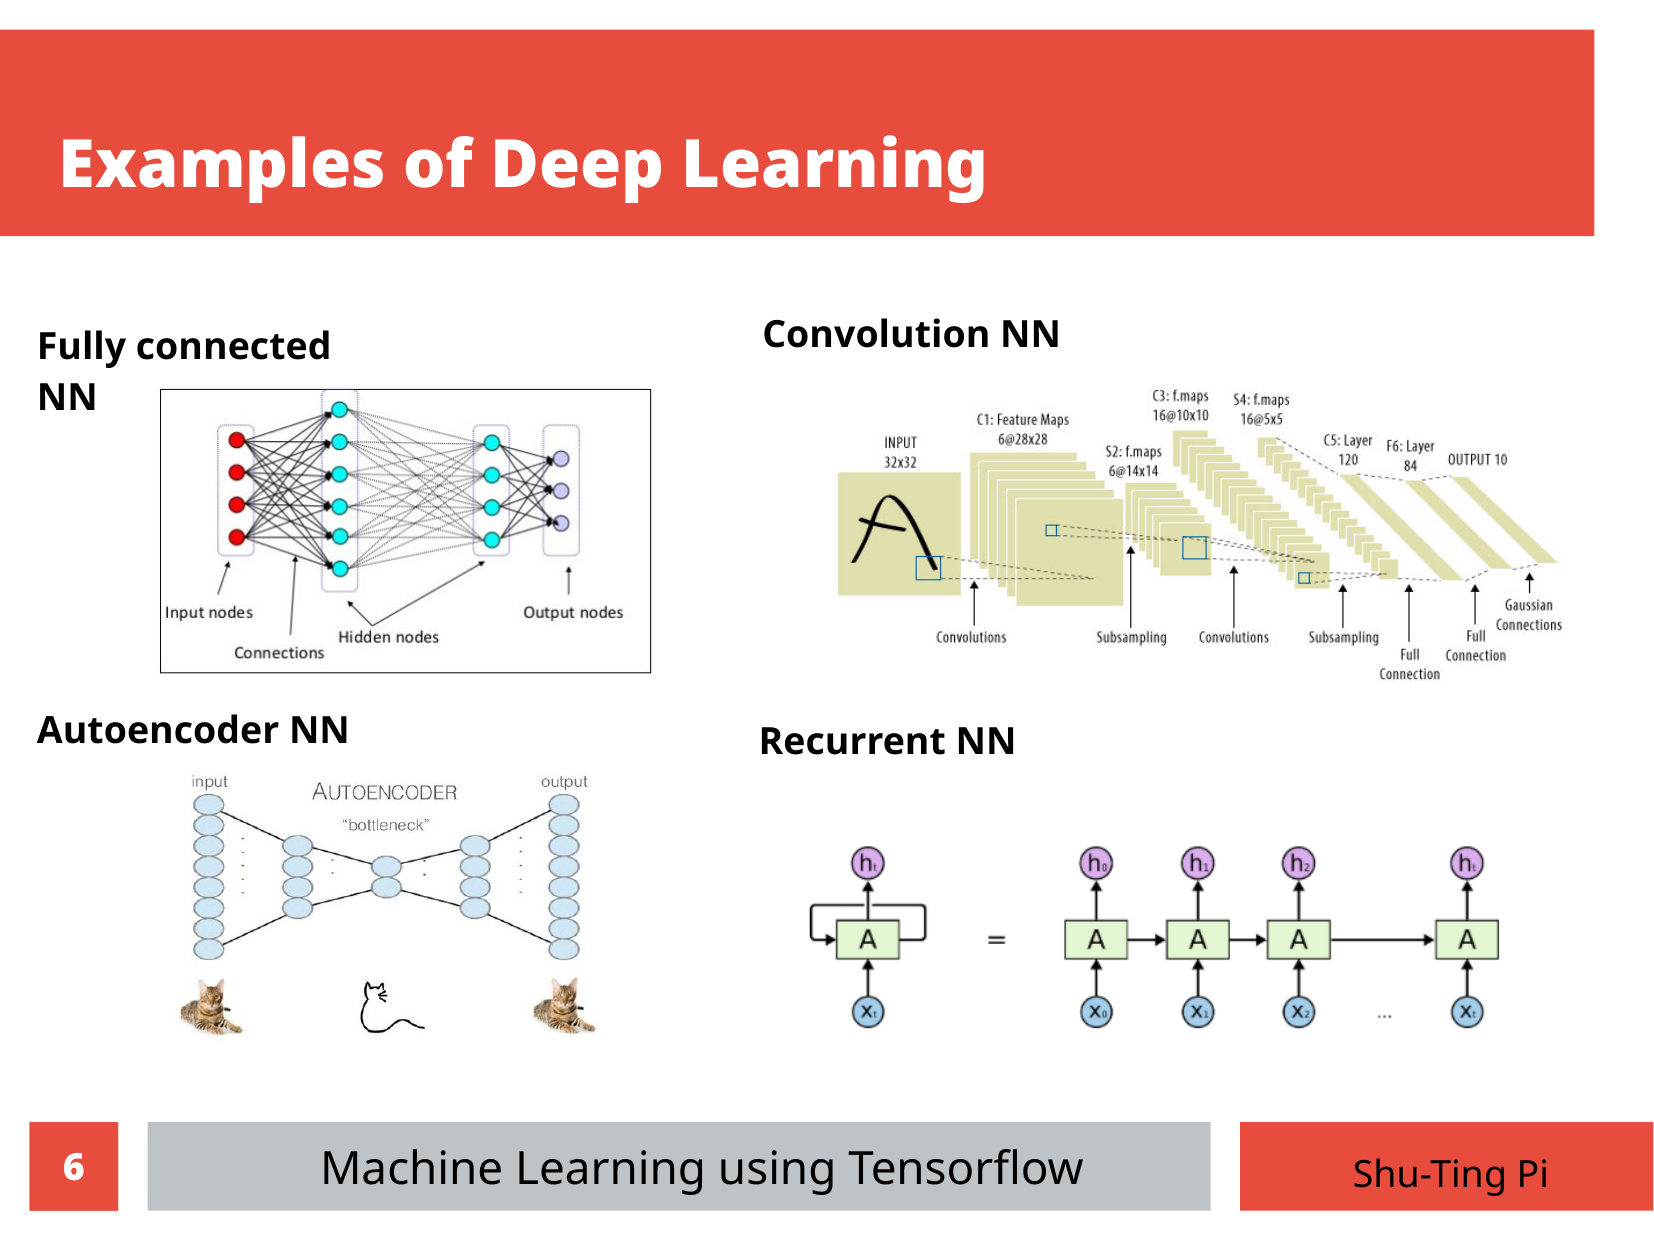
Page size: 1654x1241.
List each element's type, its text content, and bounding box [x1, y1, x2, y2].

picture [659, 811, 1654, 1048]
text_box Machine Learning using Tensorflow [305, 1128, 1191, 1241]
picture [154, 769, 617, 1117]
text_box Autoencoder NN [22, 696, 373, 759]
list [59, 324, 1565, 1093]
text_box Shu-Ting Pi [1338, 1140, 1548, 1203]
text_box Recurrent NN [743, 707, 1095, 770]
picture [823, 368, 1565, 694]
text_box Fully connected NN [22, 311, 373, 375]
picture [157, 386, 654, 675]
text_box Convolution NN [747, 299, 1098, 363]
title Examples of Deep Learning [59, 59, 1595, 207]
